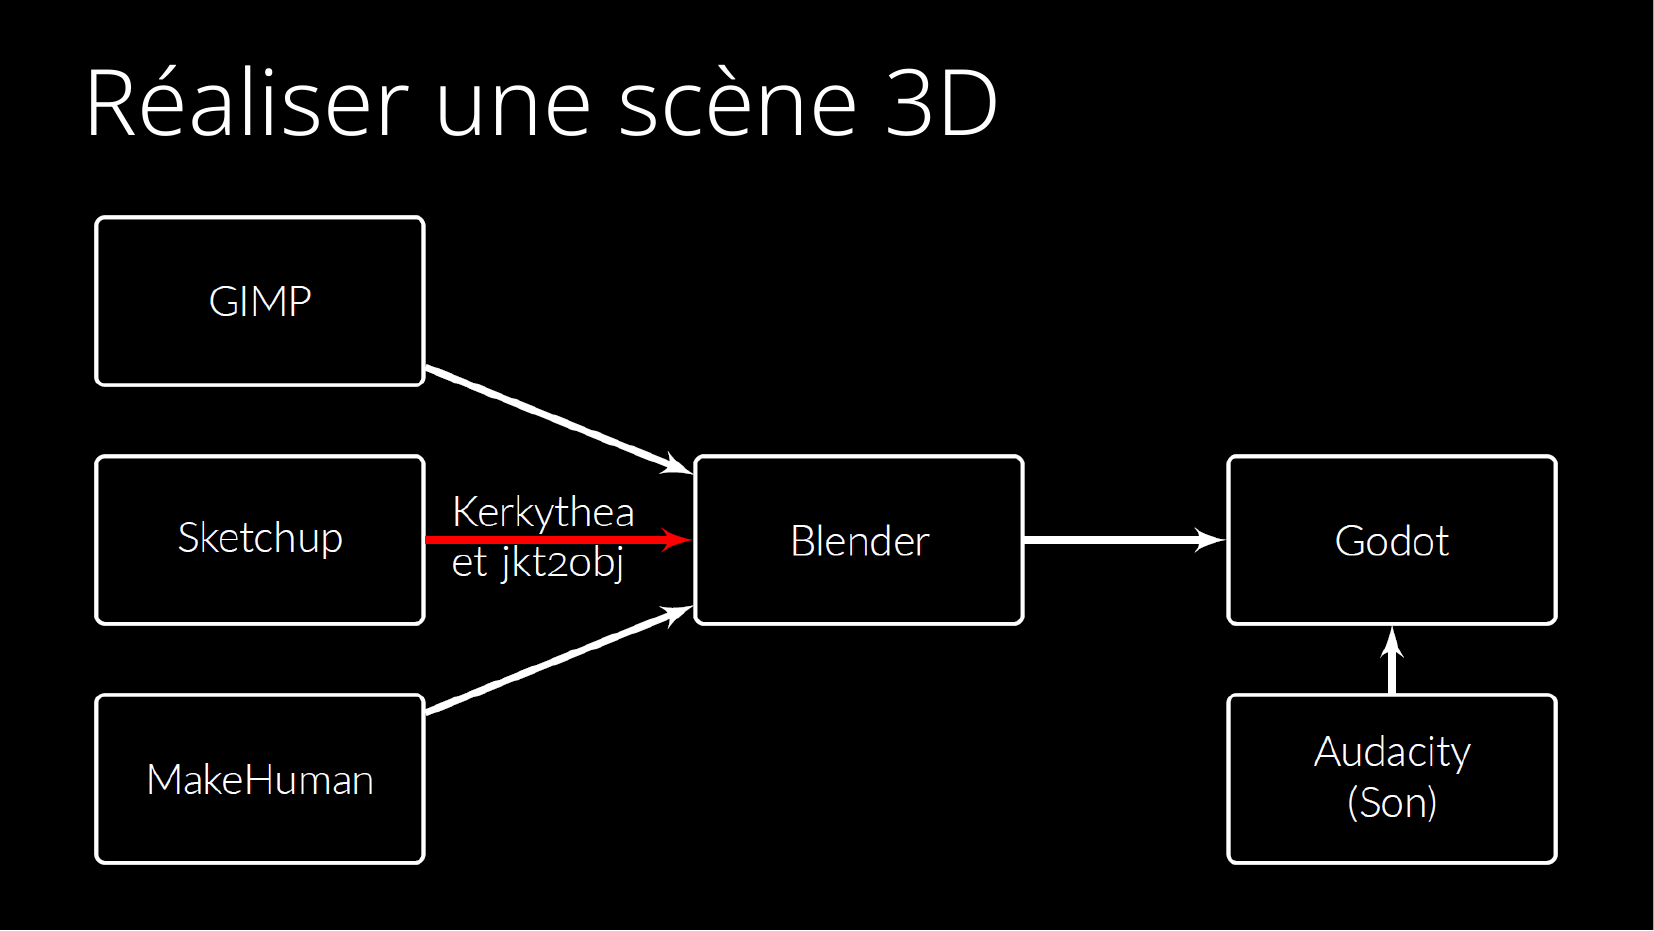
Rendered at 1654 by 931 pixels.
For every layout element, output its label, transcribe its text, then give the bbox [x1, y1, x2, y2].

picture [87, 200, 1565, 875]
title Réaliser une scène 3D [82, 37, 1571, 193]
